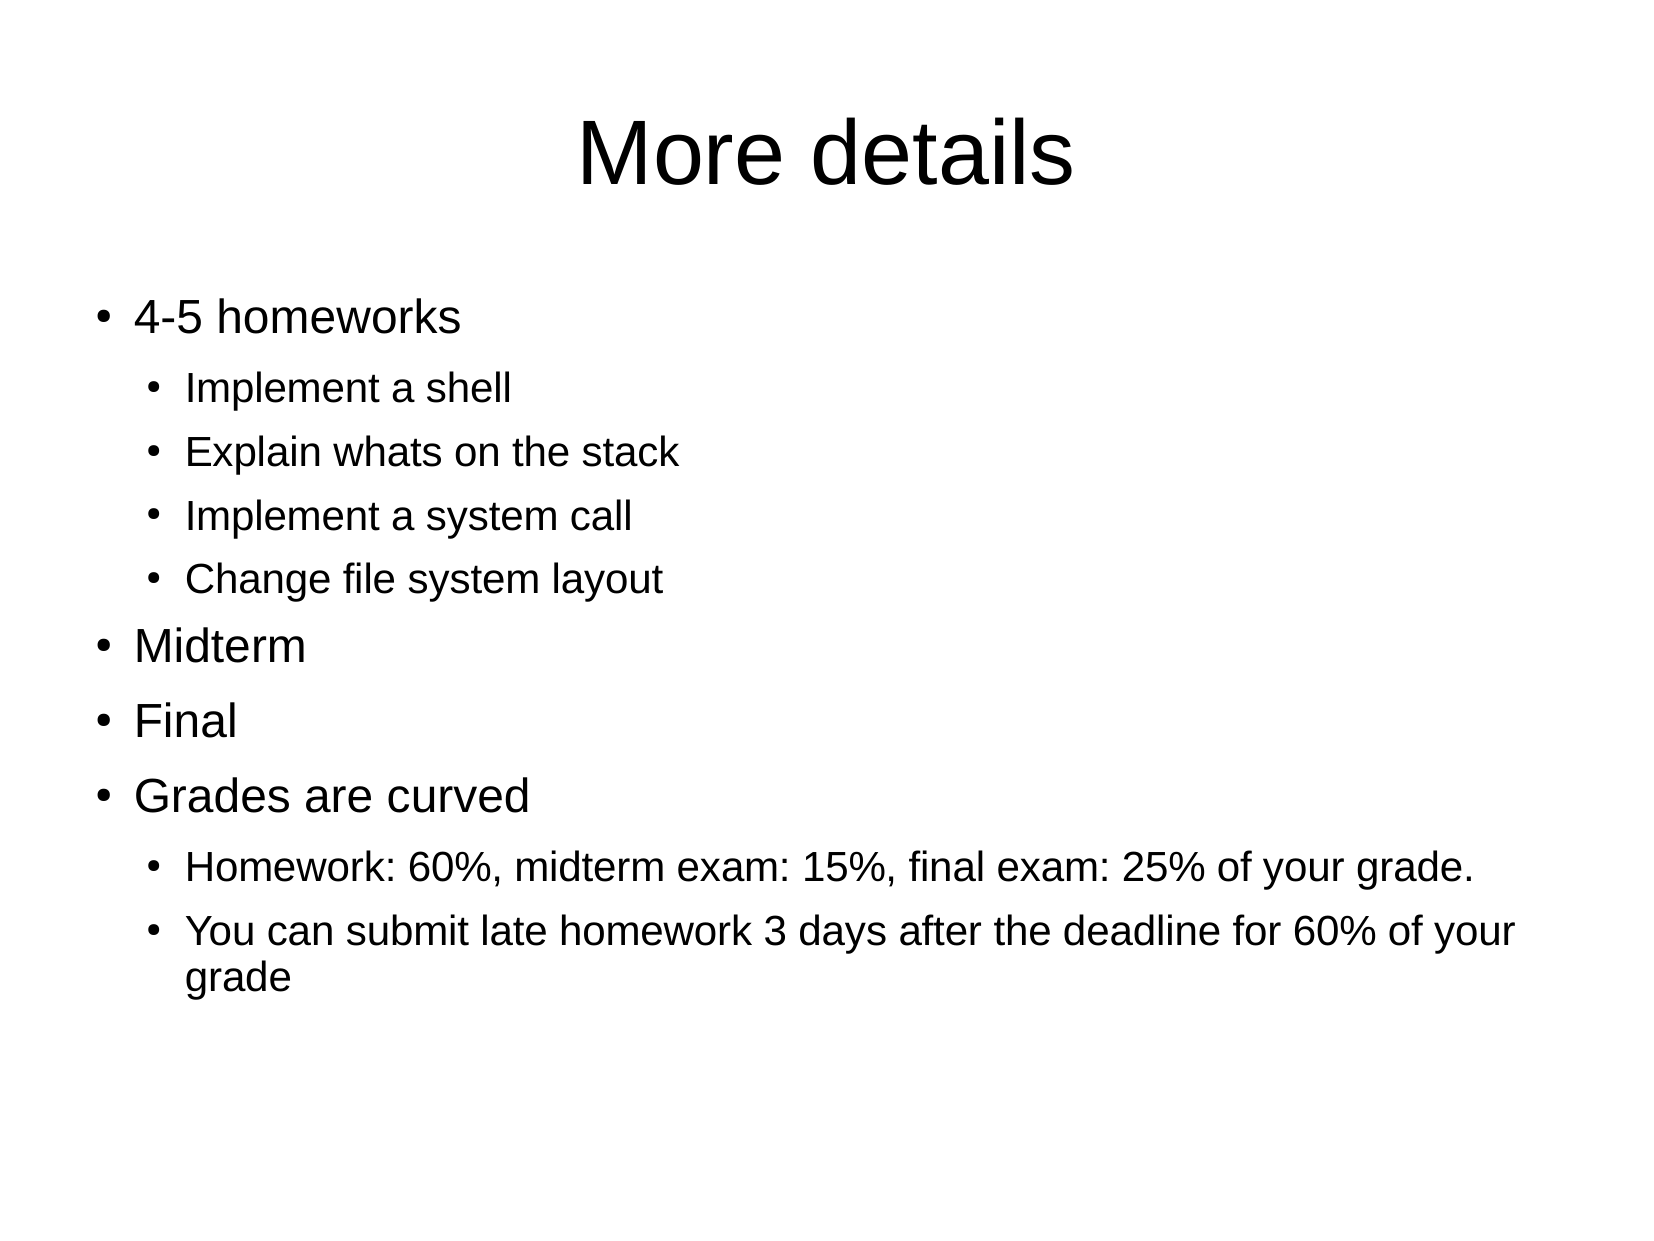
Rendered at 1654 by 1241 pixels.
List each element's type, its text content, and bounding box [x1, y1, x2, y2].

title More details [82, 49, 1571, 257]
list 4-5 homeworks Implement a shell Explain whats on the stack Implement a system call Change file system layout Midterm Final Grades are curved Homework: 60%, midterm exam: 15%, final exam: 25% of your grade. You can submit late homework 3 days after the deadline for 60% of your grade [82, 290, 1571, 1010]
